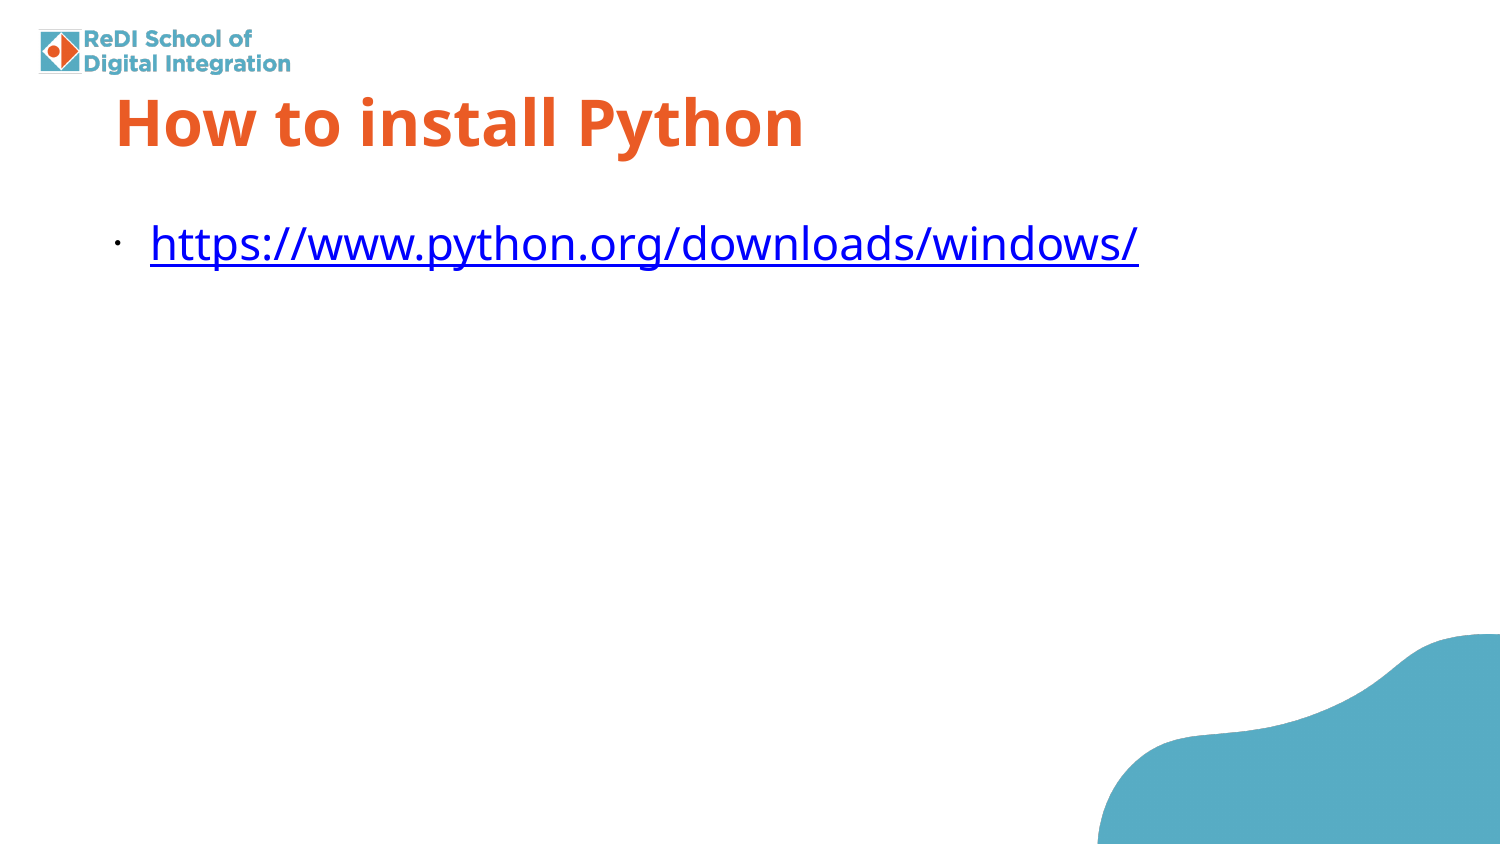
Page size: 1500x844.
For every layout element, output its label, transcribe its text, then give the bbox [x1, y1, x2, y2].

picture [1097, 634, 1500, 844]
text_box https://www.python.org/downloads/windows/ [108, 199, 1386, 790]
picture [38, 27, 291, 75]
text_box How to install Python [108, 91, 1361, 215]
